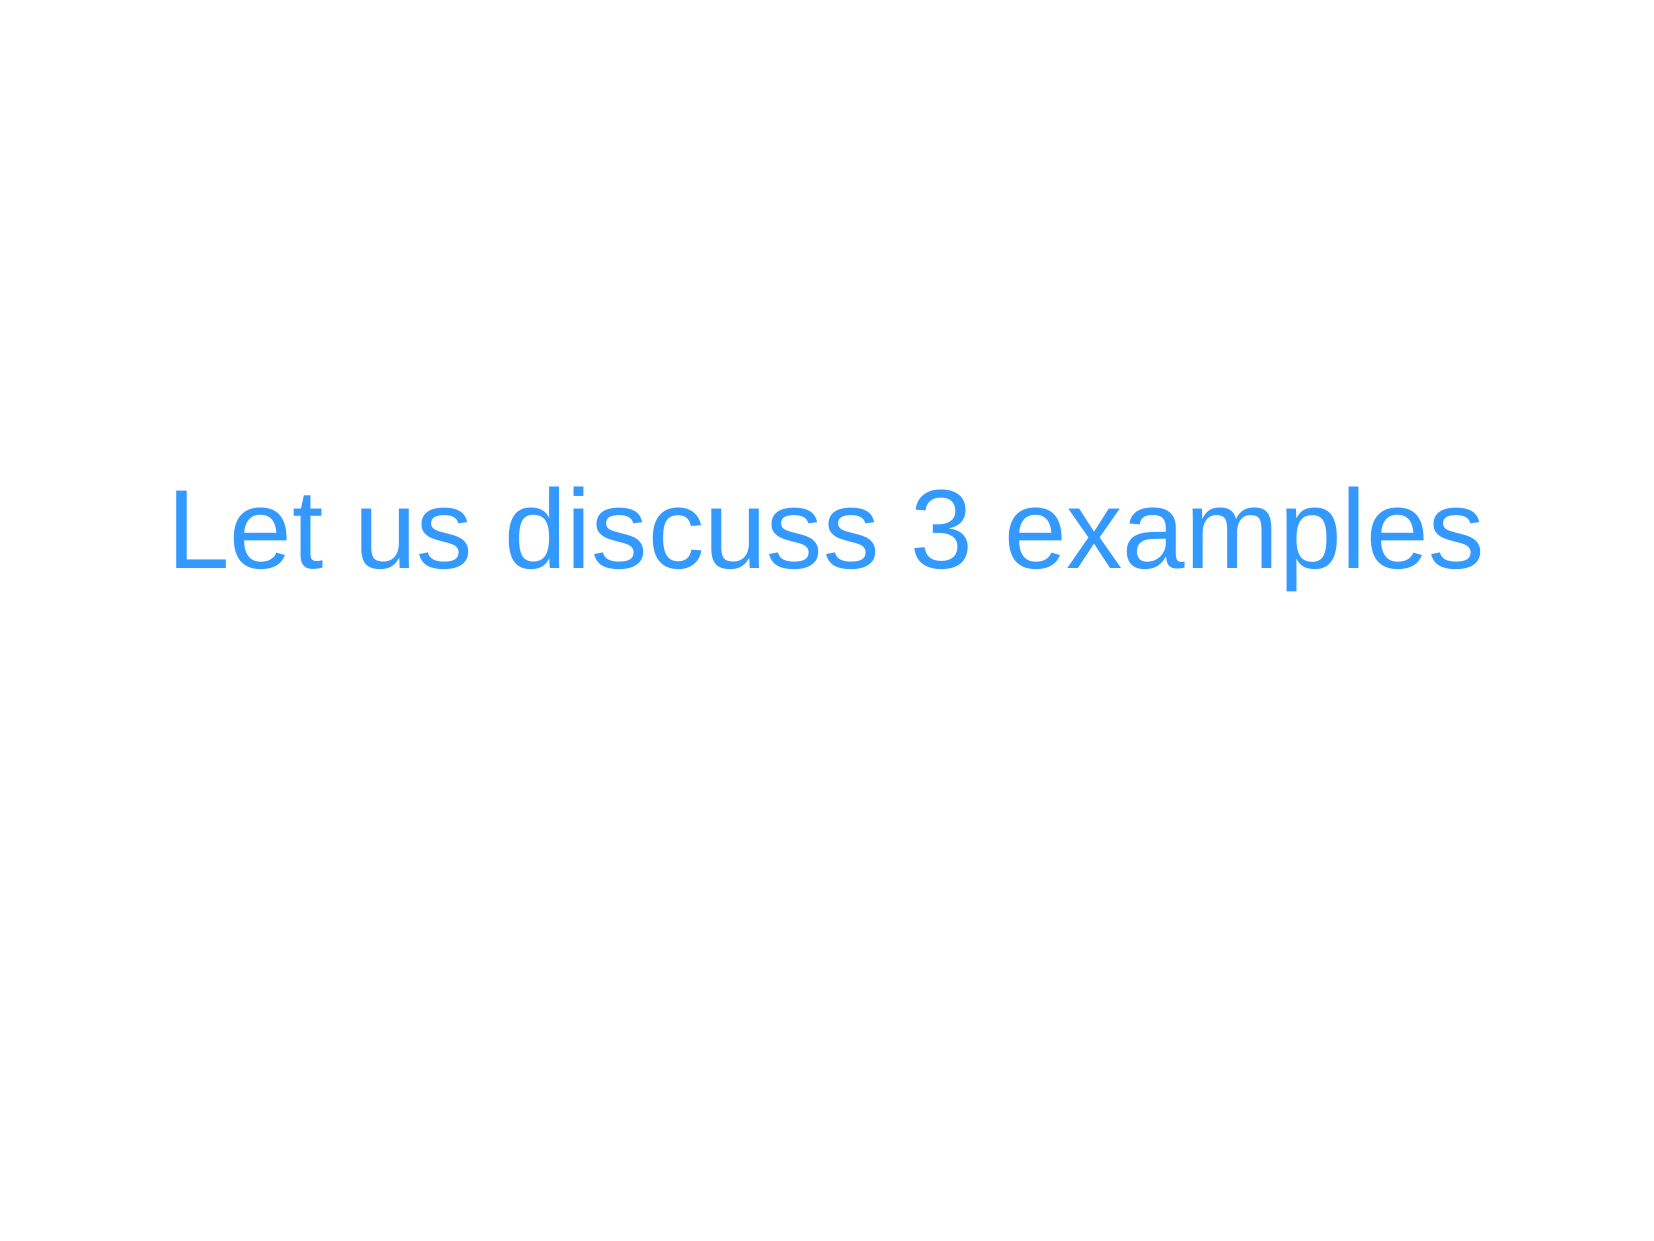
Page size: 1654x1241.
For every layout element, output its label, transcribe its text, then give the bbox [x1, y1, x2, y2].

subtitle Let us discuss 3 examples [82, 49, 1571, 1010]
